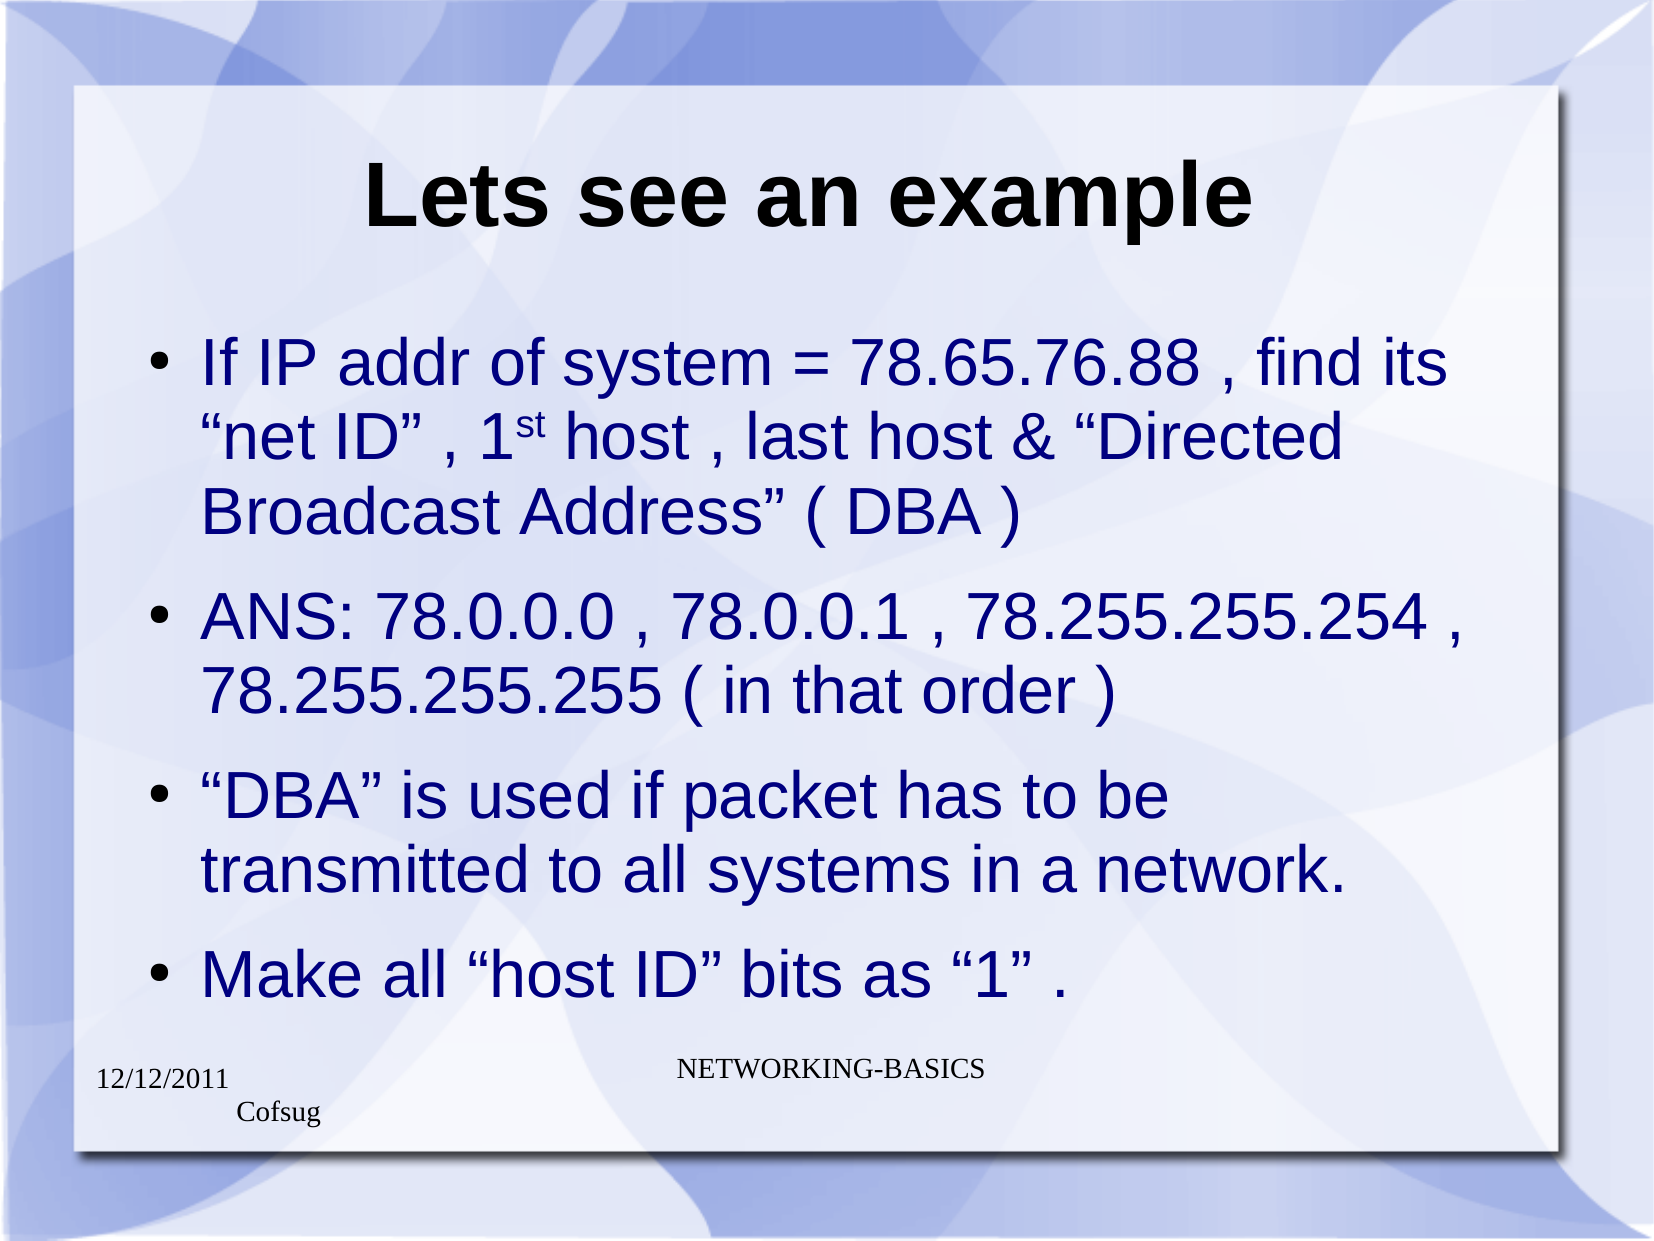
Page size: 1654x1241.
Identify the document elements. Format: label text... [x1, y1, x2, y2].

title Lets see an example [82, 90, 1536, 298]
picture [0, 0, 1654, 1241]
list If IP addr of system = 78.65.76.88 , find its “net ID” , 1st host , last host & “Directed Broadcast Address” ( DBA ) ANS: 78.0.0.0 , 78.0.0.1 , 78.255.255.254 , 78.255.255.255 ( in that order ) “DBA” is used if packet has to be transmitted to all systems in a network. Make all “host ID” bits as “1” . [129, 324, 1489, 1144]
